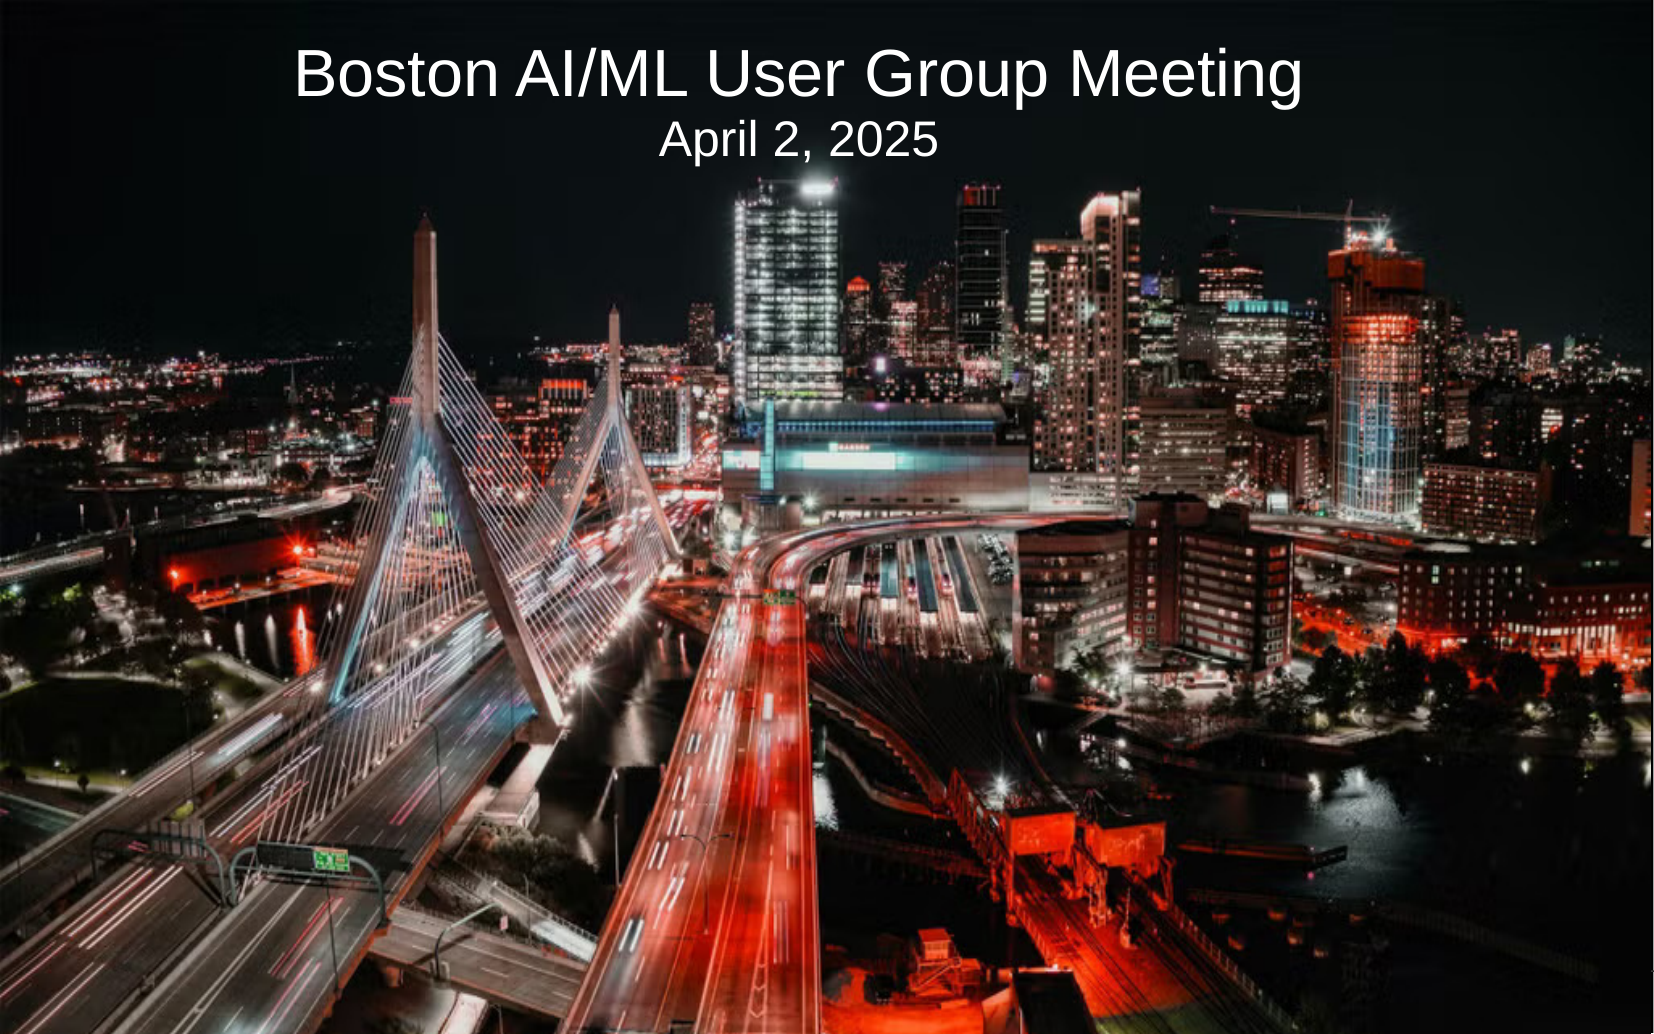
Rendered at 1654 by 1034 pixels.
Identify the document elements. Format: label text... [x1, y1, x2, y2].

picture [0, 0, 1651, 1034]
title Boston AI/ML User Group Meeting April 2, 2025 [61, 36, 1538, 167]
